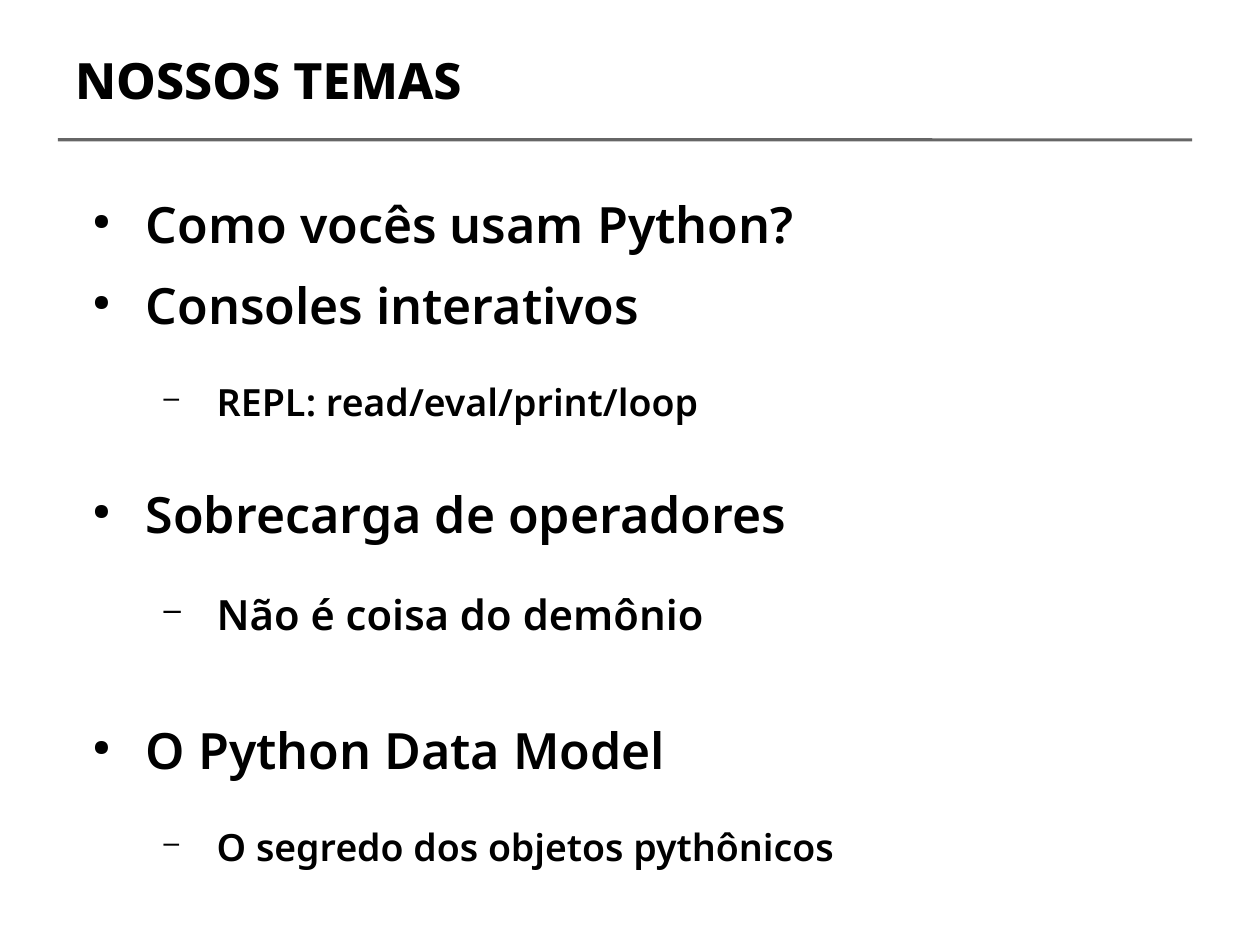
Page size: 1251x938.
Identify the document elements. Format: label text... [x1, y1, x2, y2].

list Como vocês usam Python? Consoles interativos REPL: read/eval/print/loop Sobrecarga de operadores Não é coisa do demônio O Python Data Model O segredo dos objetos pythônicos [62, 180, 1188, 860]
title NOSSOS TEMAS [62, 37, 1188, 122]
